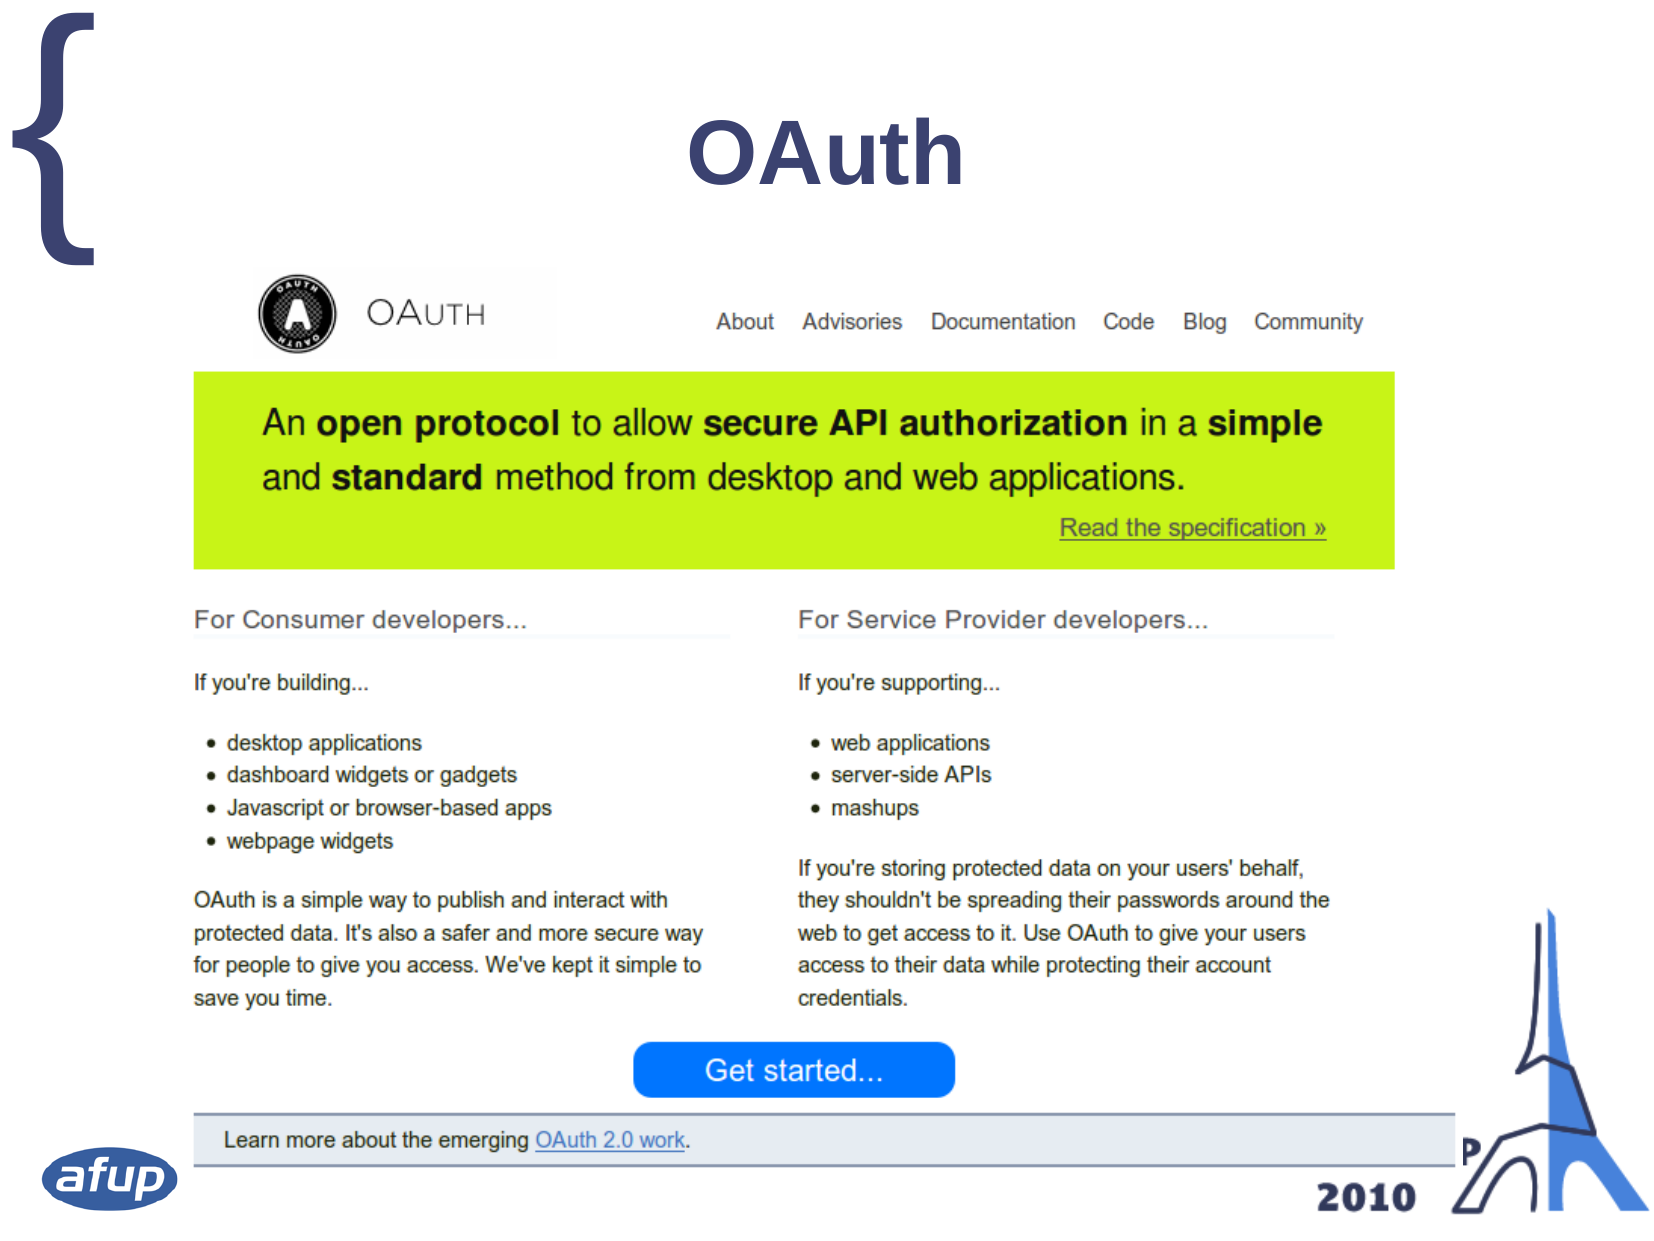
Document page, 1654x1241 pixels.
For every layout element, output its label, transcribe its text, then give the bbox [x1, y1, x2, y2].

title OAuth [82, 56, 1571, 250]
picture [41, 1146, 178, 1211]
picture [191, 242, 1650, 1241]
